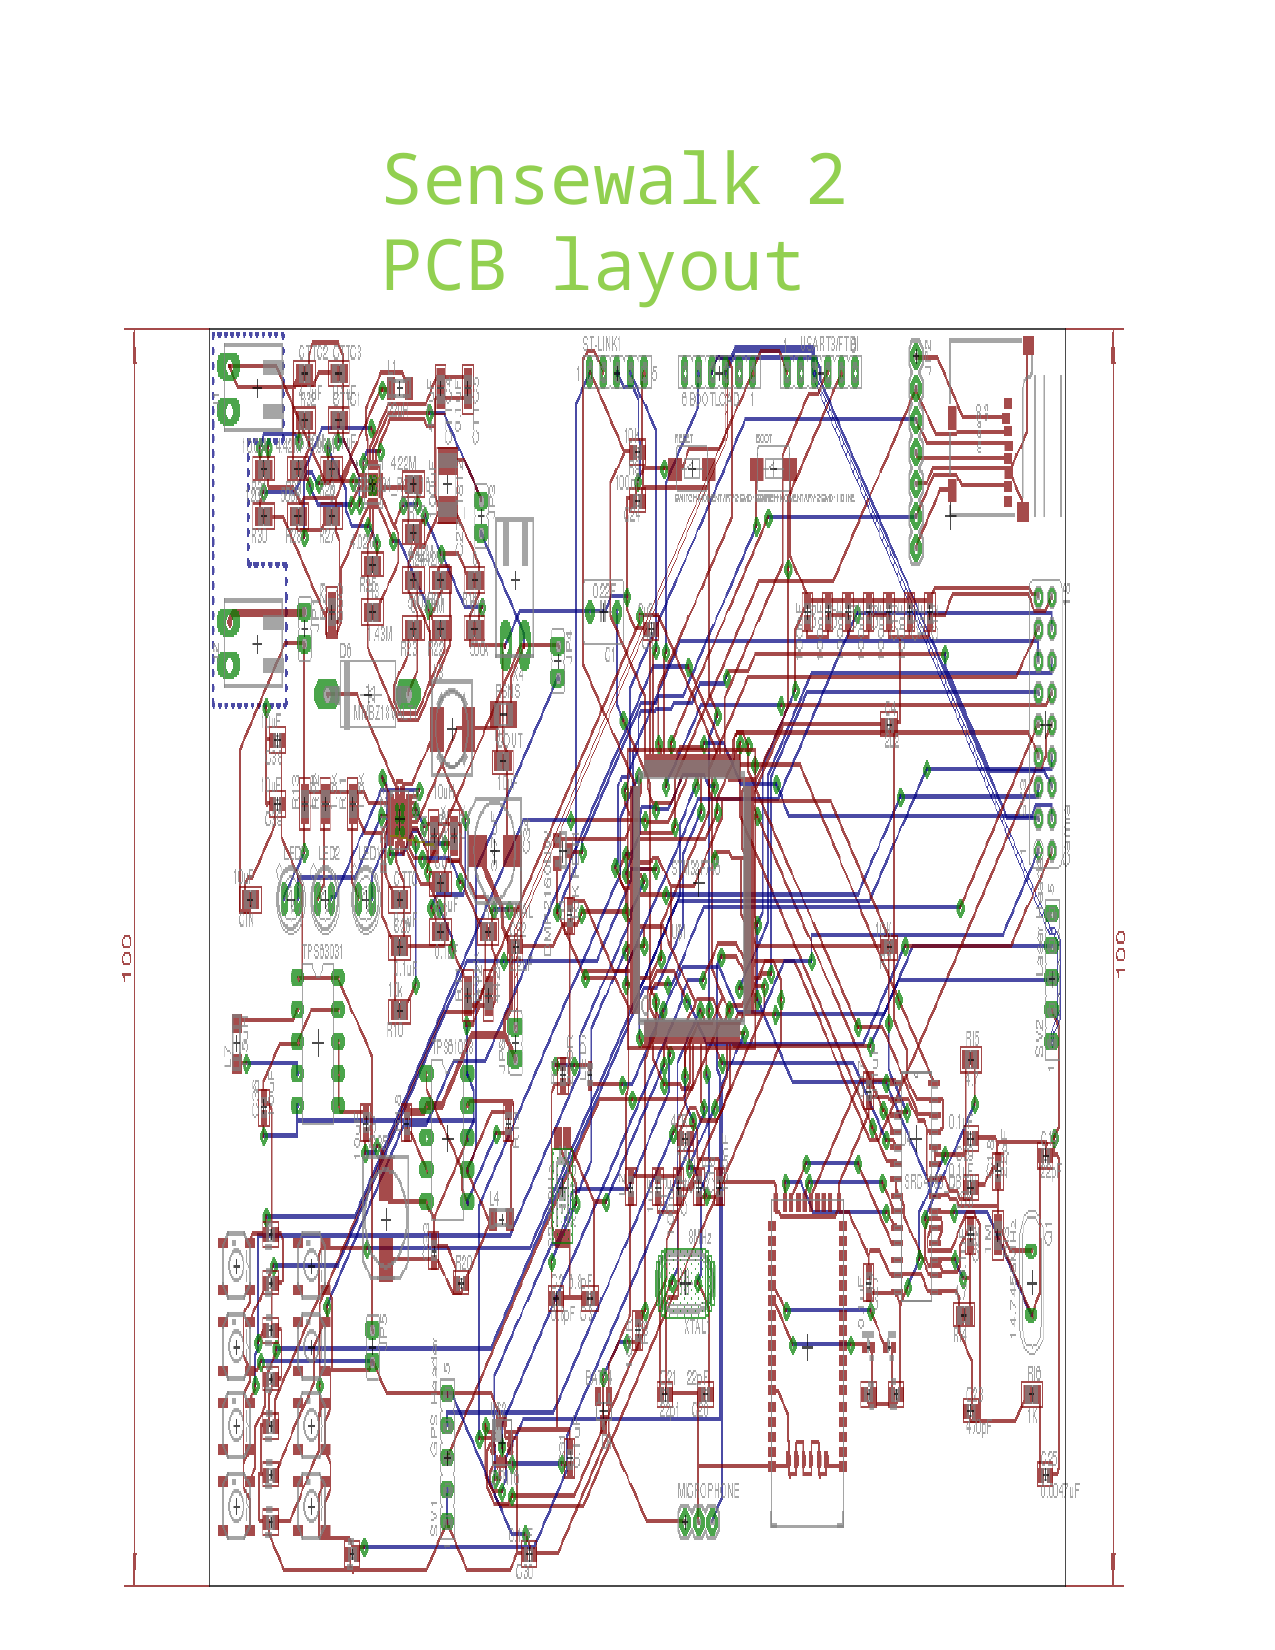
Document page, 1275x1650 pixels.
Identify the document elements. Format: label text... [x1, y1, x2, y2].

picture [118, 326, 1130, 1592]
title Sensewalk 2 PCB layout [365, 66, 903, 320]
